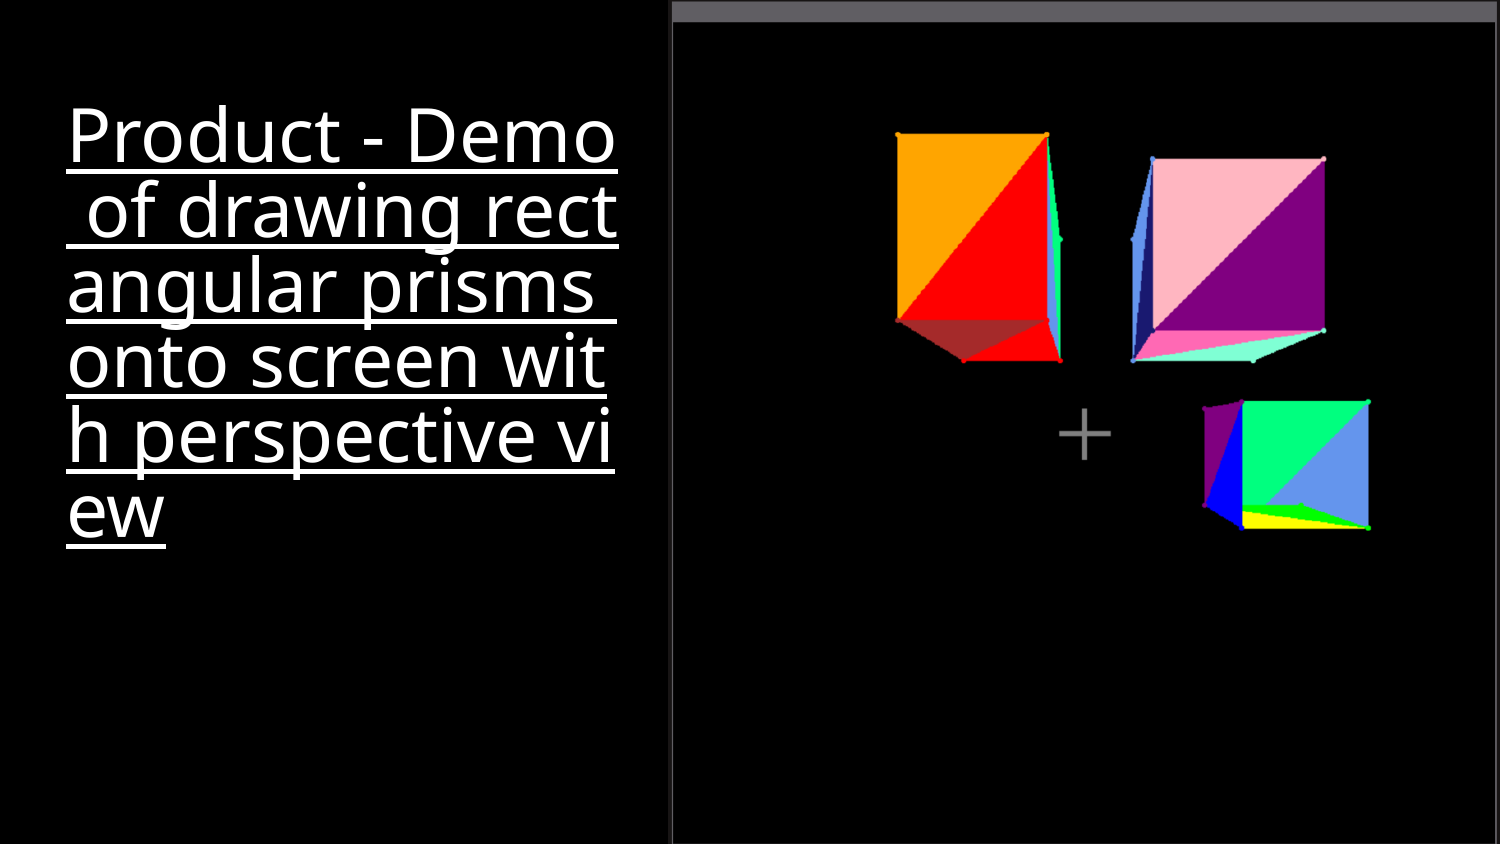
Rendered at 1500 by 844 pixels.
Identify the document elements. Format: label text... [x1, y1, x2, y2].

picture [668, 0, 1500, 844]
title Product - Demo of drawing rectangular prisms onto screen with perspective view [51, 72, 650, 816]
